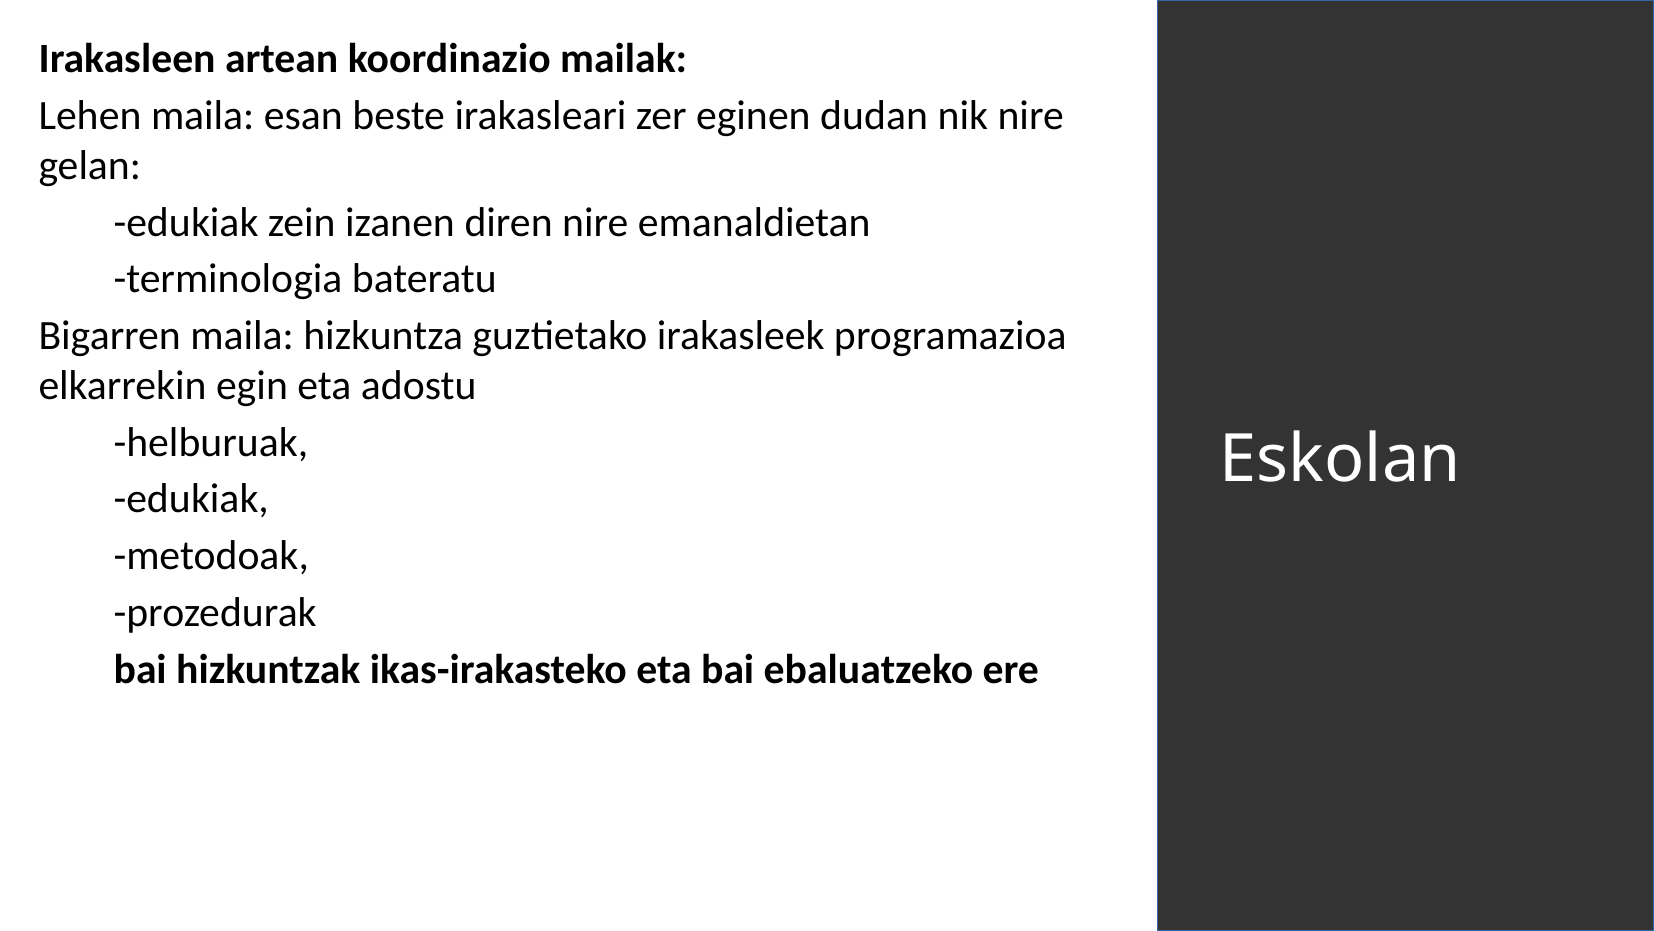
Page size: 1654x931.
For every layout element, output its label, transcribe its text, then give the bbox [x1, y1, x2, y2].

list Irakasleen artean koordinazio mailak: Lehen maila: esan beste irakasleari zer eginen dudan nik nire gelan: -edukiak zein izanen diren nire emanaldietan -terminologia bateratu Bigarren maila: hizkuntza guztietako irakasleek programazioa elkarrekin egin eta adostu -helburuak, -edukiak, -metodoak, -prozedurak bai hizkuntzak ikas-irakasteko eta bai ebaluatzeko ere [23, 23, 1123, 886]
title Eskolan [1204, 47, 1630, 862]
